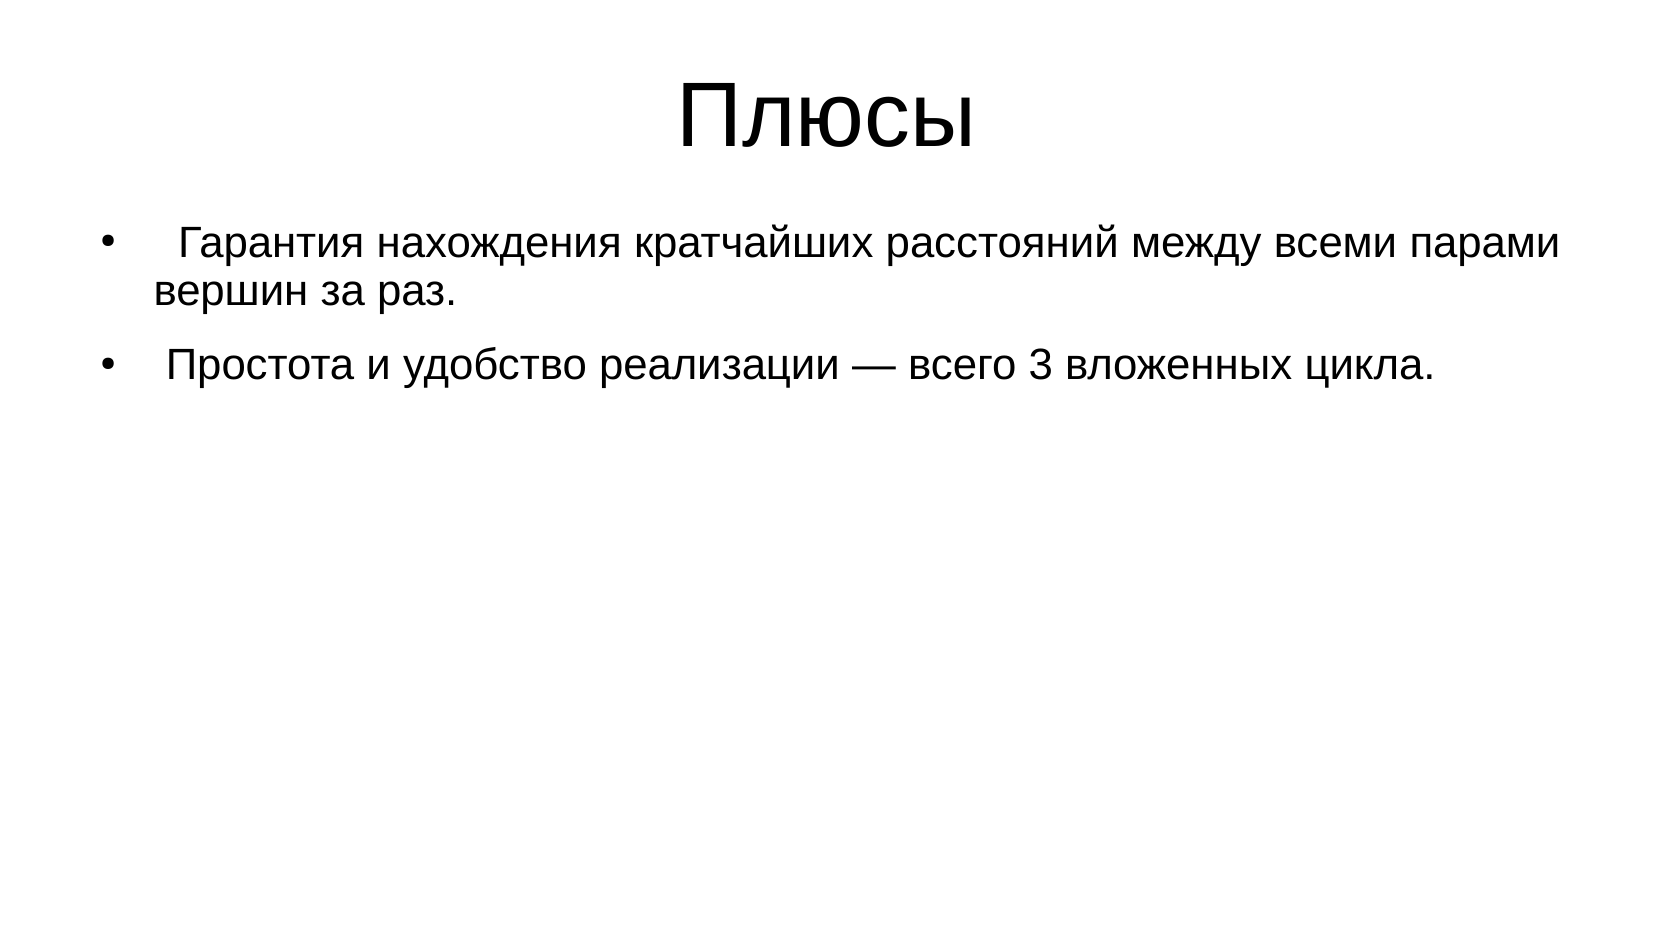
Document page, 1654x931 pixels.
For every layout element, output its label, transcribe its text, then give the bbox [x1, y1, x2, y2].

list Гарантия нахождения кратчайших расстояний между всеми парами вершин за раз. Простота и удобство реализации — всего 3 вложенных цикла. [82, 217, 1571, 758]
title Плюсы [82, 37, 1571, 193]
